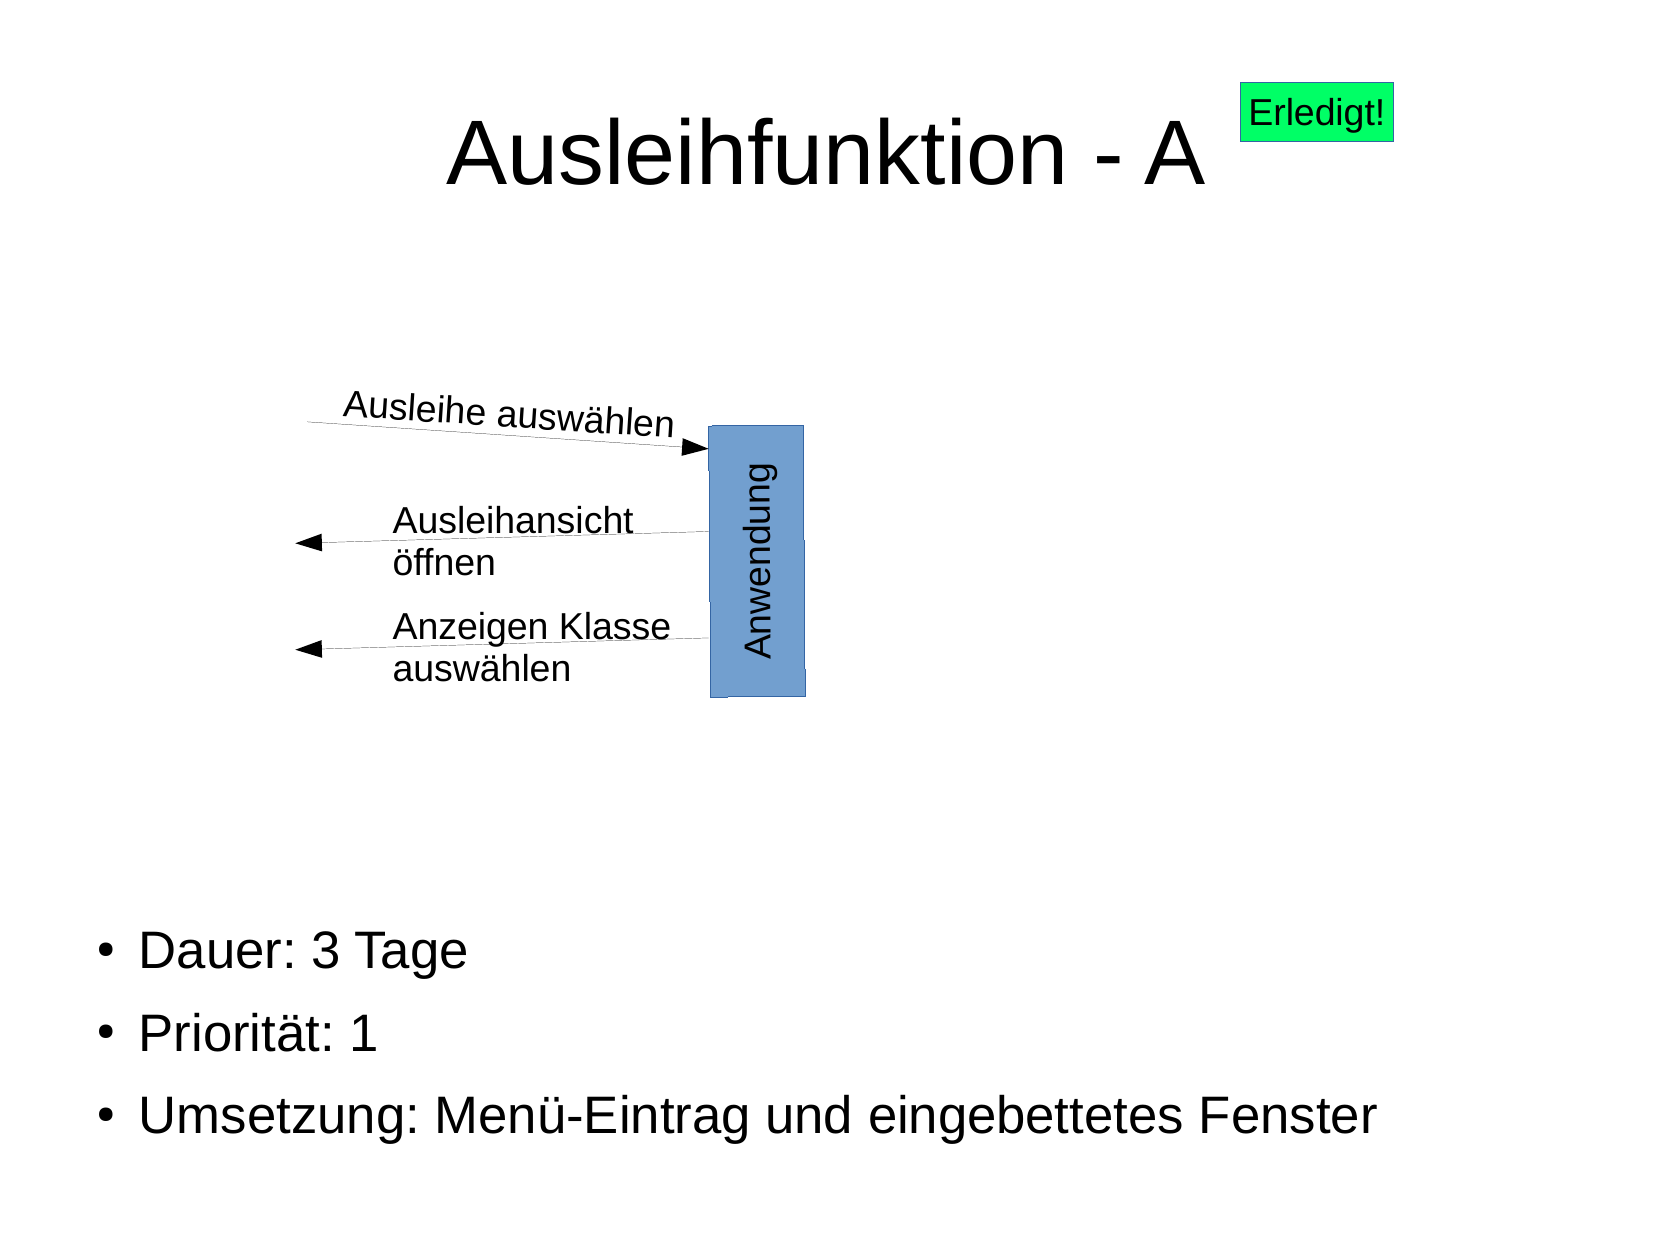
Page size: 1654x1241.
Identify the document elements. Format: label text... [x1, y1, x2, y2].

text_box Anzeigen Klasse auswählen [377, 598, 709, 697]
text_box Erledigt! [1240, 82, 1394, 142]
text_box Ausleihansicht öffnen [377, 491, 709, 591]
text_box Anwendung [708, 425, 806, 698]
title Ausleihfunktion - A [82, 49, 1571, 257]
list Dauer: 3 Tage Priorität: 1 Umsetzung: Menü-Eintrag und eingebettetes Fenster [82, 921, 1571, 1146]
